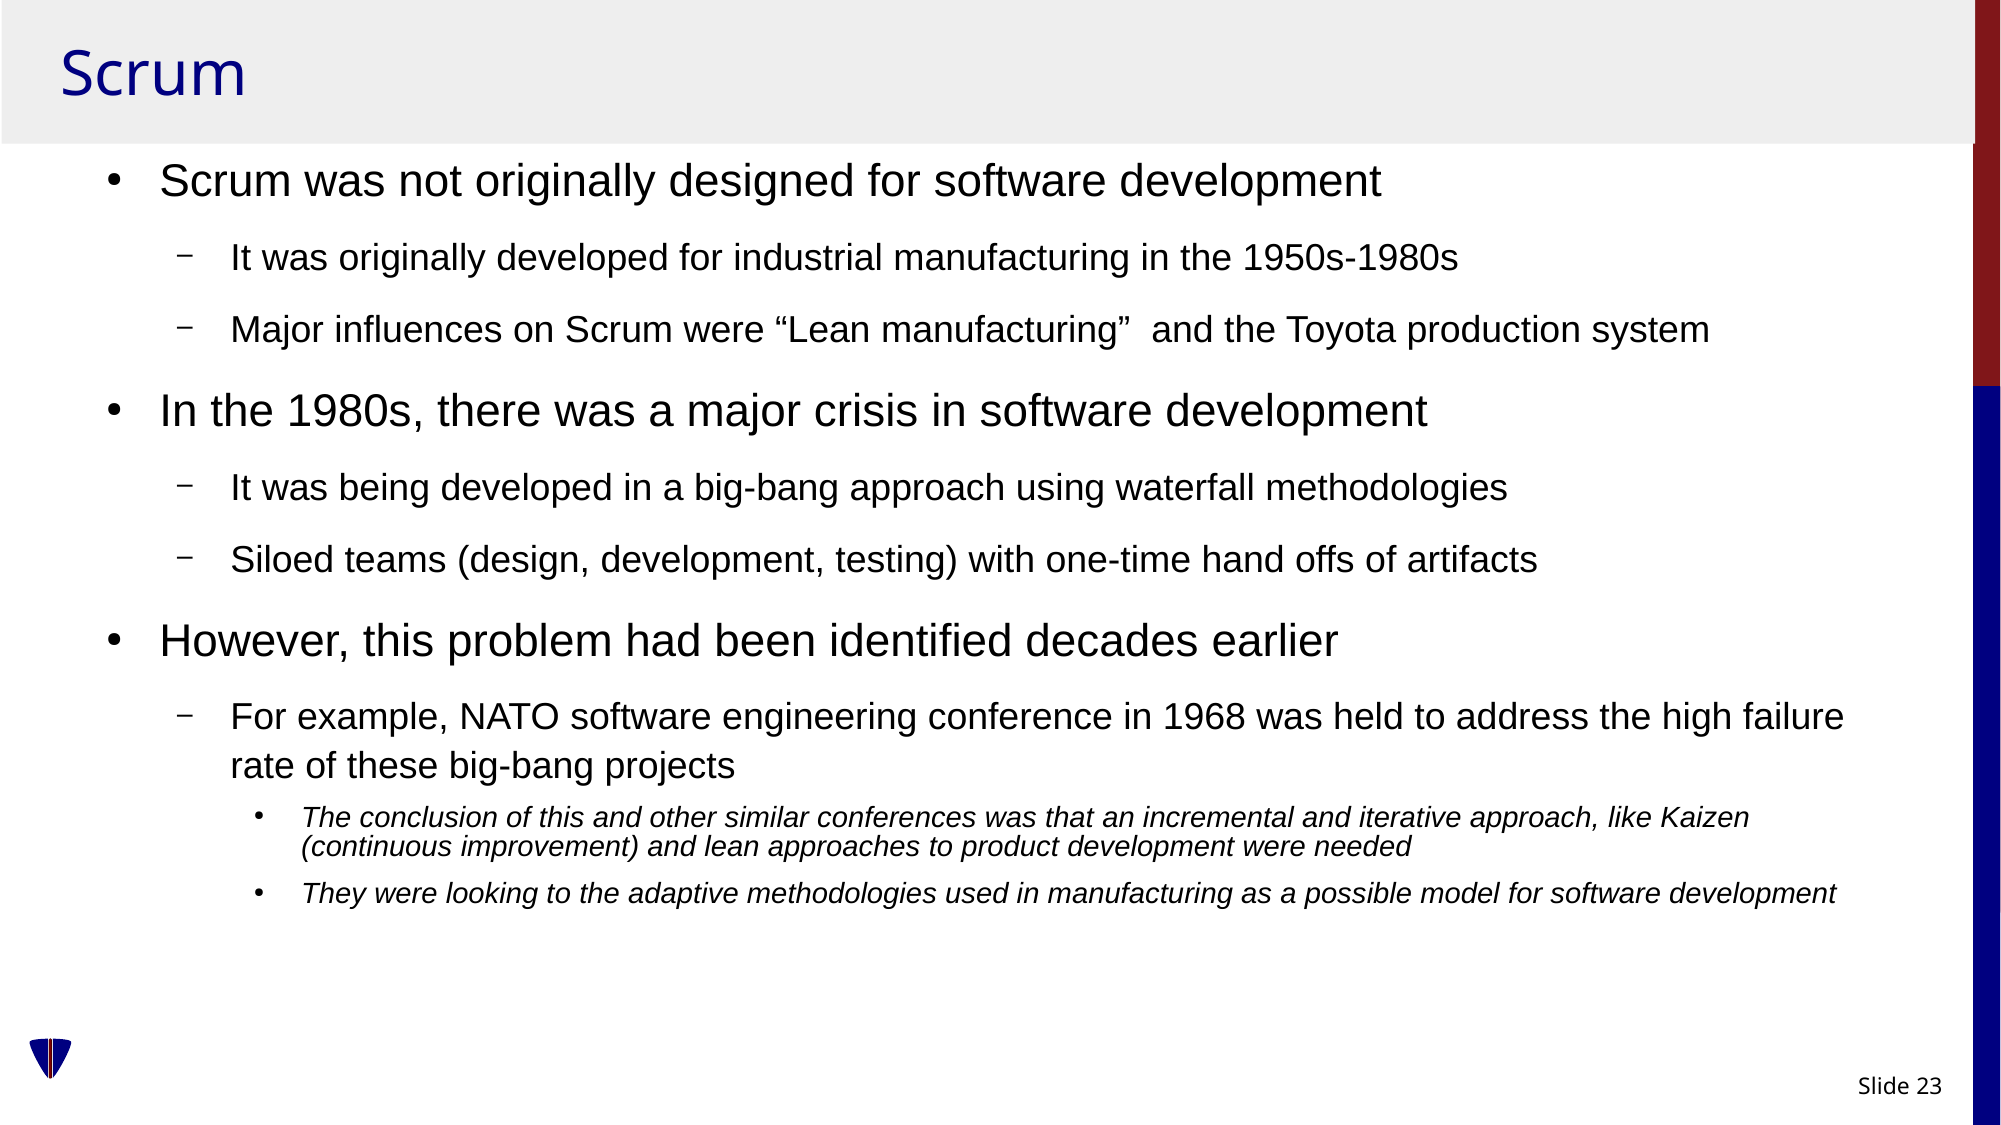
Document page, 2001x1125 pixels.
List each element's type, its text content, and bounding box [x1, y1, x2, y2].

title Scrum [1, 0, 1976, 144]
list Scrum was not originally designed for software development It was originally developed for industrial manufacturing in the 1950s-1980s Major influences on Scrum were “Lean manufacturing” and the Toyota production system In the 1980s, there was a major crisis in software development It was being developed in a big-bang approach using waterfall methodologies Siloed teams (design, development, testing) with one-time hand offs of artifacts However, this problem had been identified decades earlier For example, NATO software engineering conference in 1968 was held to address the high failure rate of these big-bang projects The conclusion of this and other similar conferences was that an incremental and iterative approach, like Kaizen (continuous improvement) and lean approaches to product development were needed They were looking to the adaptive methodologies used in manufacturing as a possible model for software development [88, 147, 1861, 1004]
